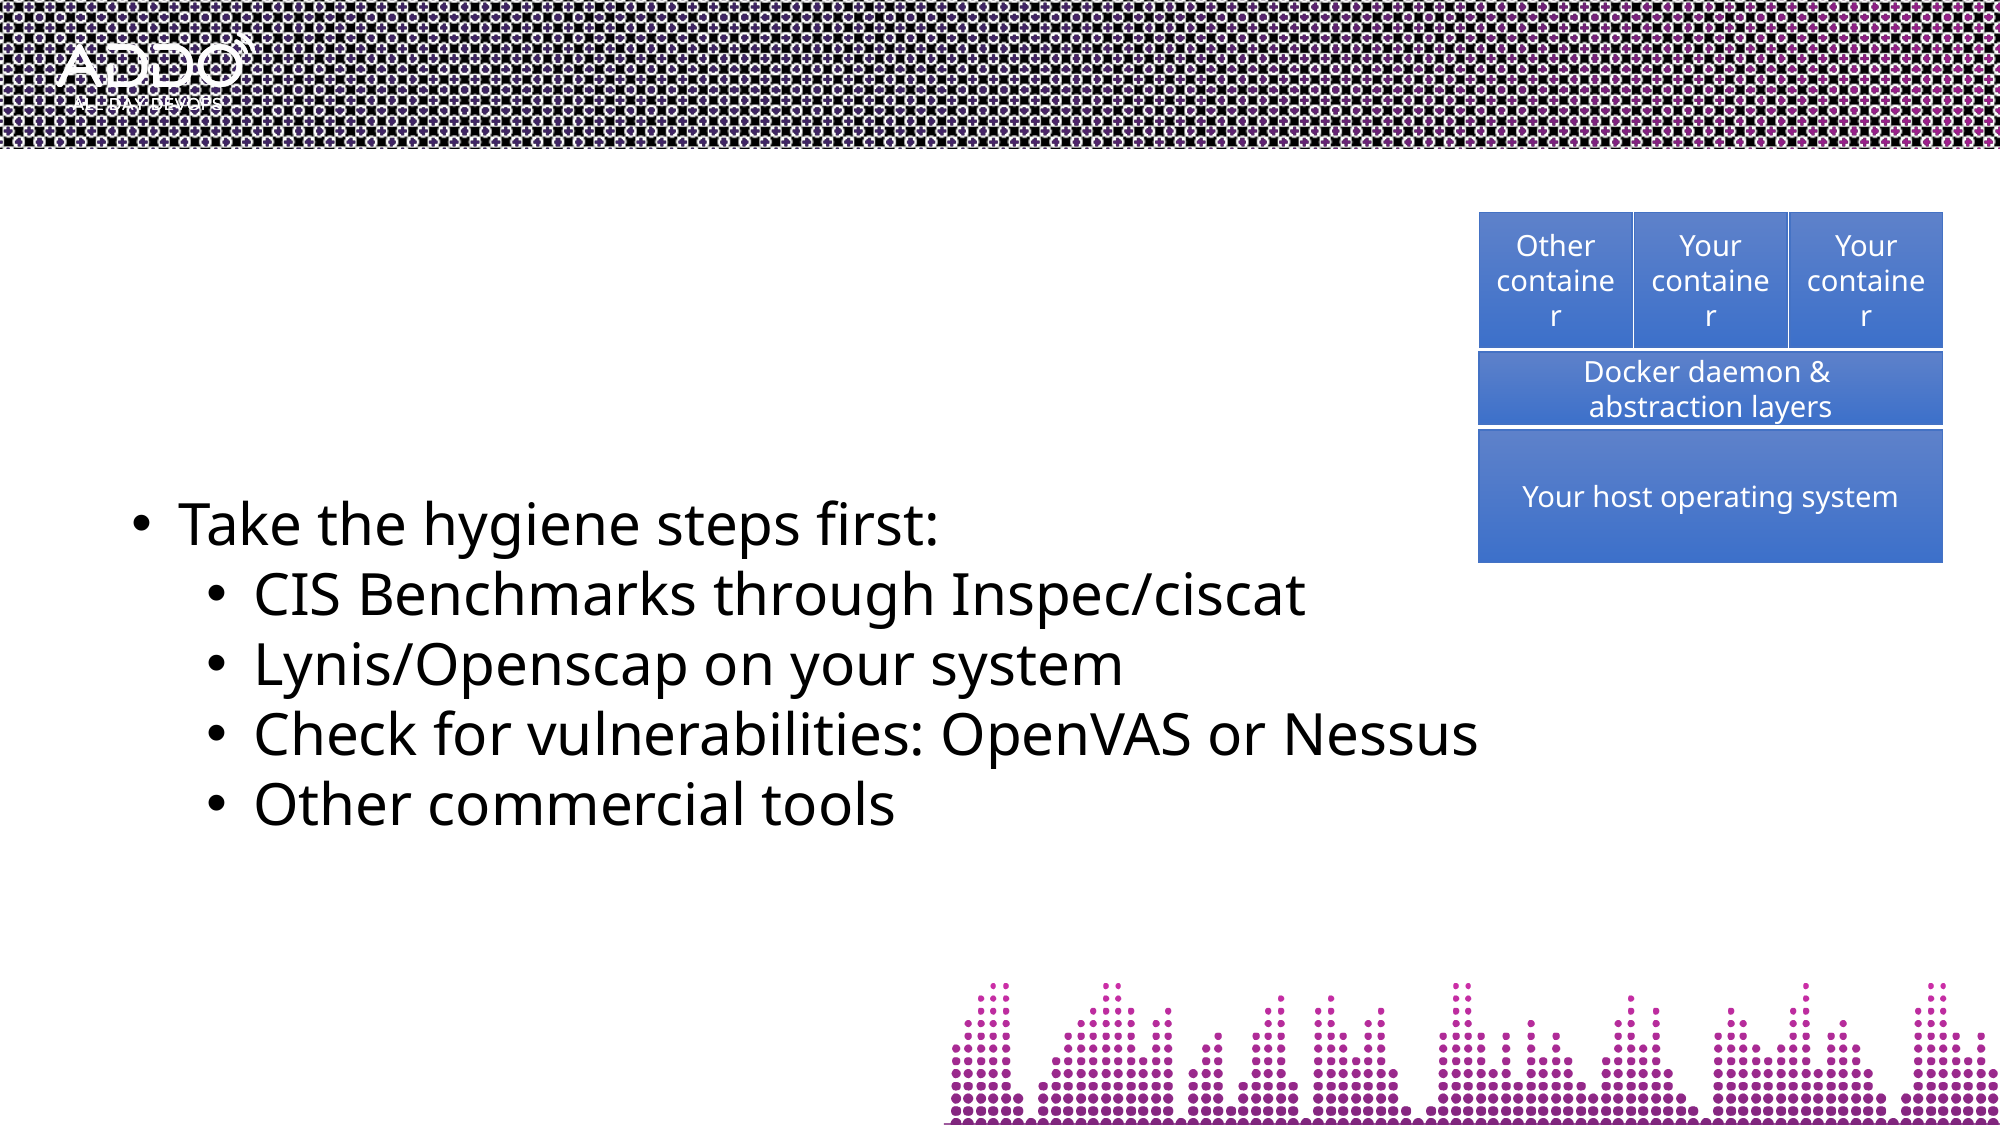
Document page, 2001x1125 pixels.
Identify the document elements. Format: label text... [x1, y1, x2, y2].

text_box Your container [1634, 212, 1788, 348]
text_box Your host operating system [1478, 430, 1943, 563]
text_box Docker daemon & abstraction layers [1478, 352, 1943, 425]
text_box Other container [1479, 212, 1633, 348]
picture [0, 0, 2000, 149]
text_box Take the hygiene steps first: CIS Benchmarks through Inspec/ciscat Lynis/Openscap on your system Check for vulnerabilities: OpenVAS or Nessus Other commercial tools [116, 479, 1747, 849]
text_box Your container [1789, 212, 1943, 348]
picture [943, 983, 2000, 1125]
